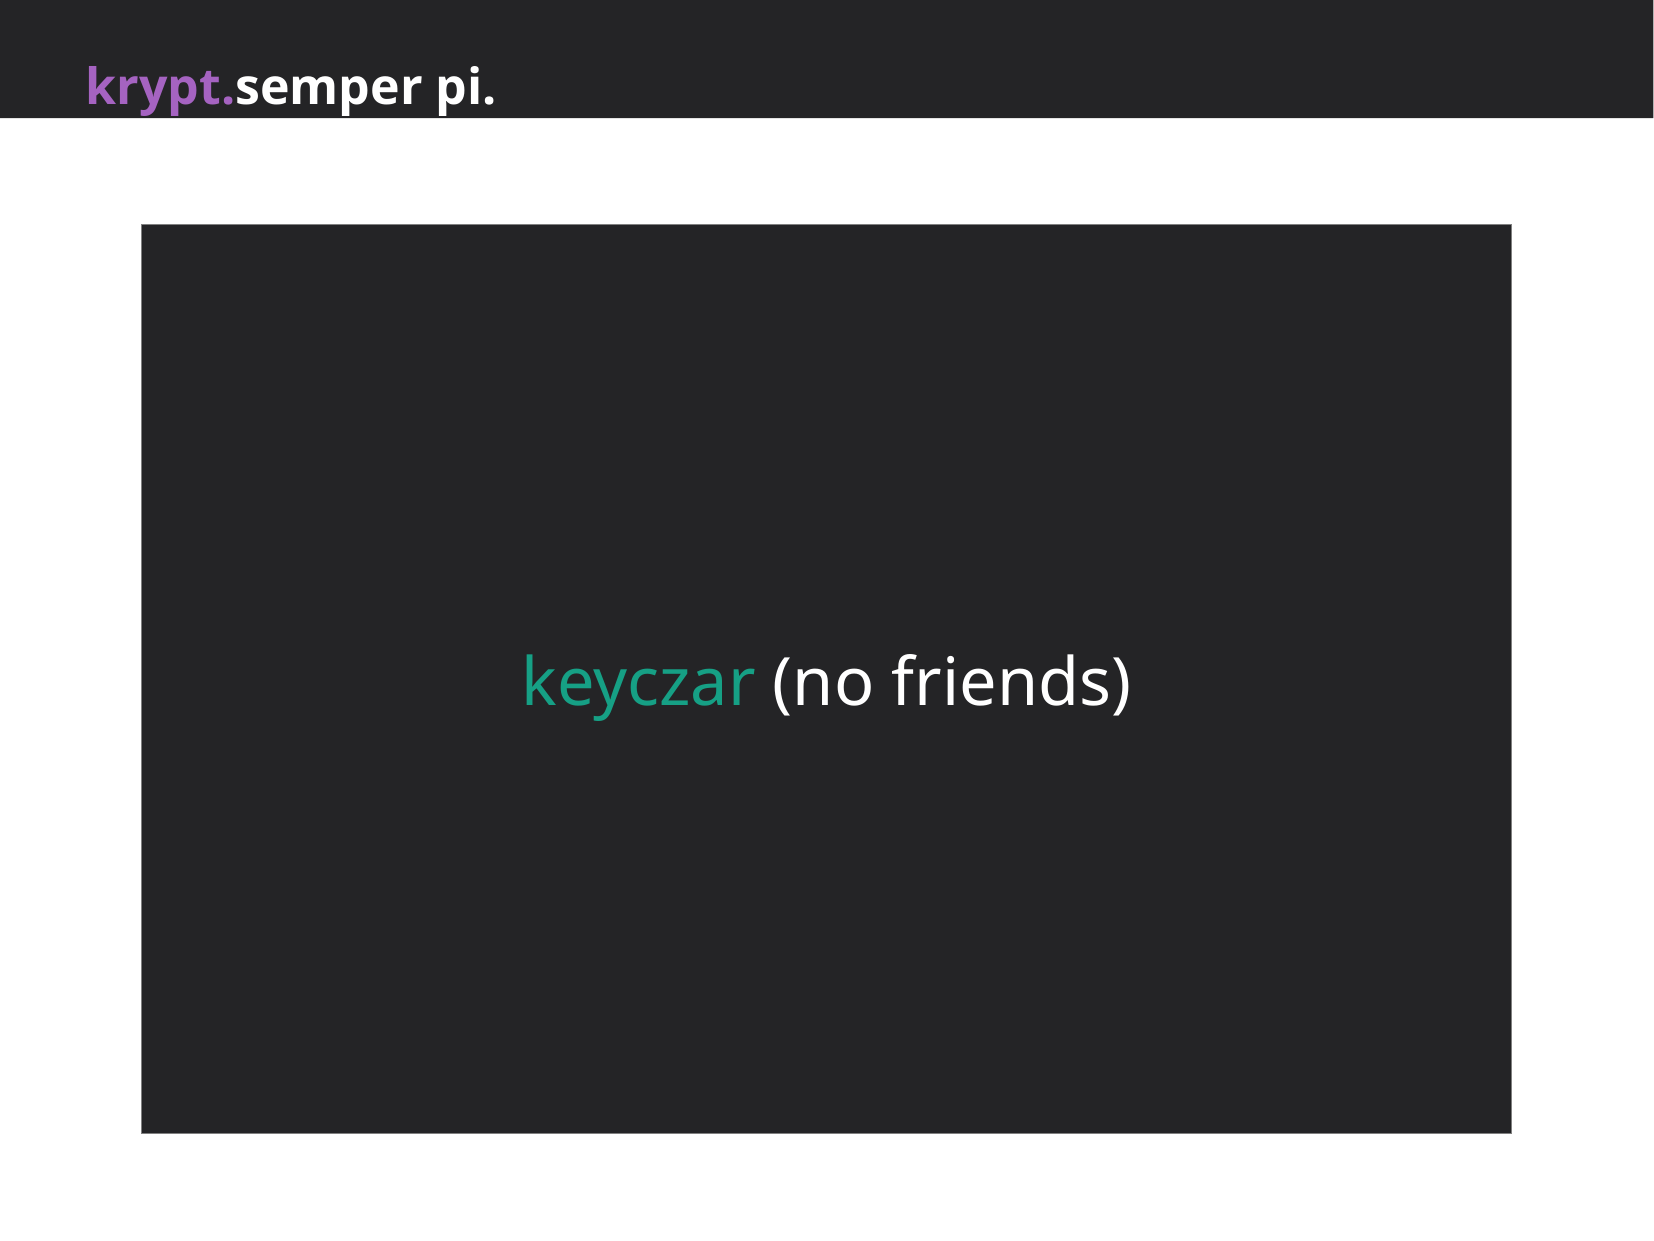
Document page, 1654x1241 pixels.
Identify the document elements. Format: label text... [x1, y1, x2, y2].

text_box keyczar (no friends) [141, 224, 1512, 1134]
text_box [165, 531, 1441, 1087]
text_box krypt.semper pi. [70, 43, 544, 119]
text_box [0, 0, 1654, 119]
